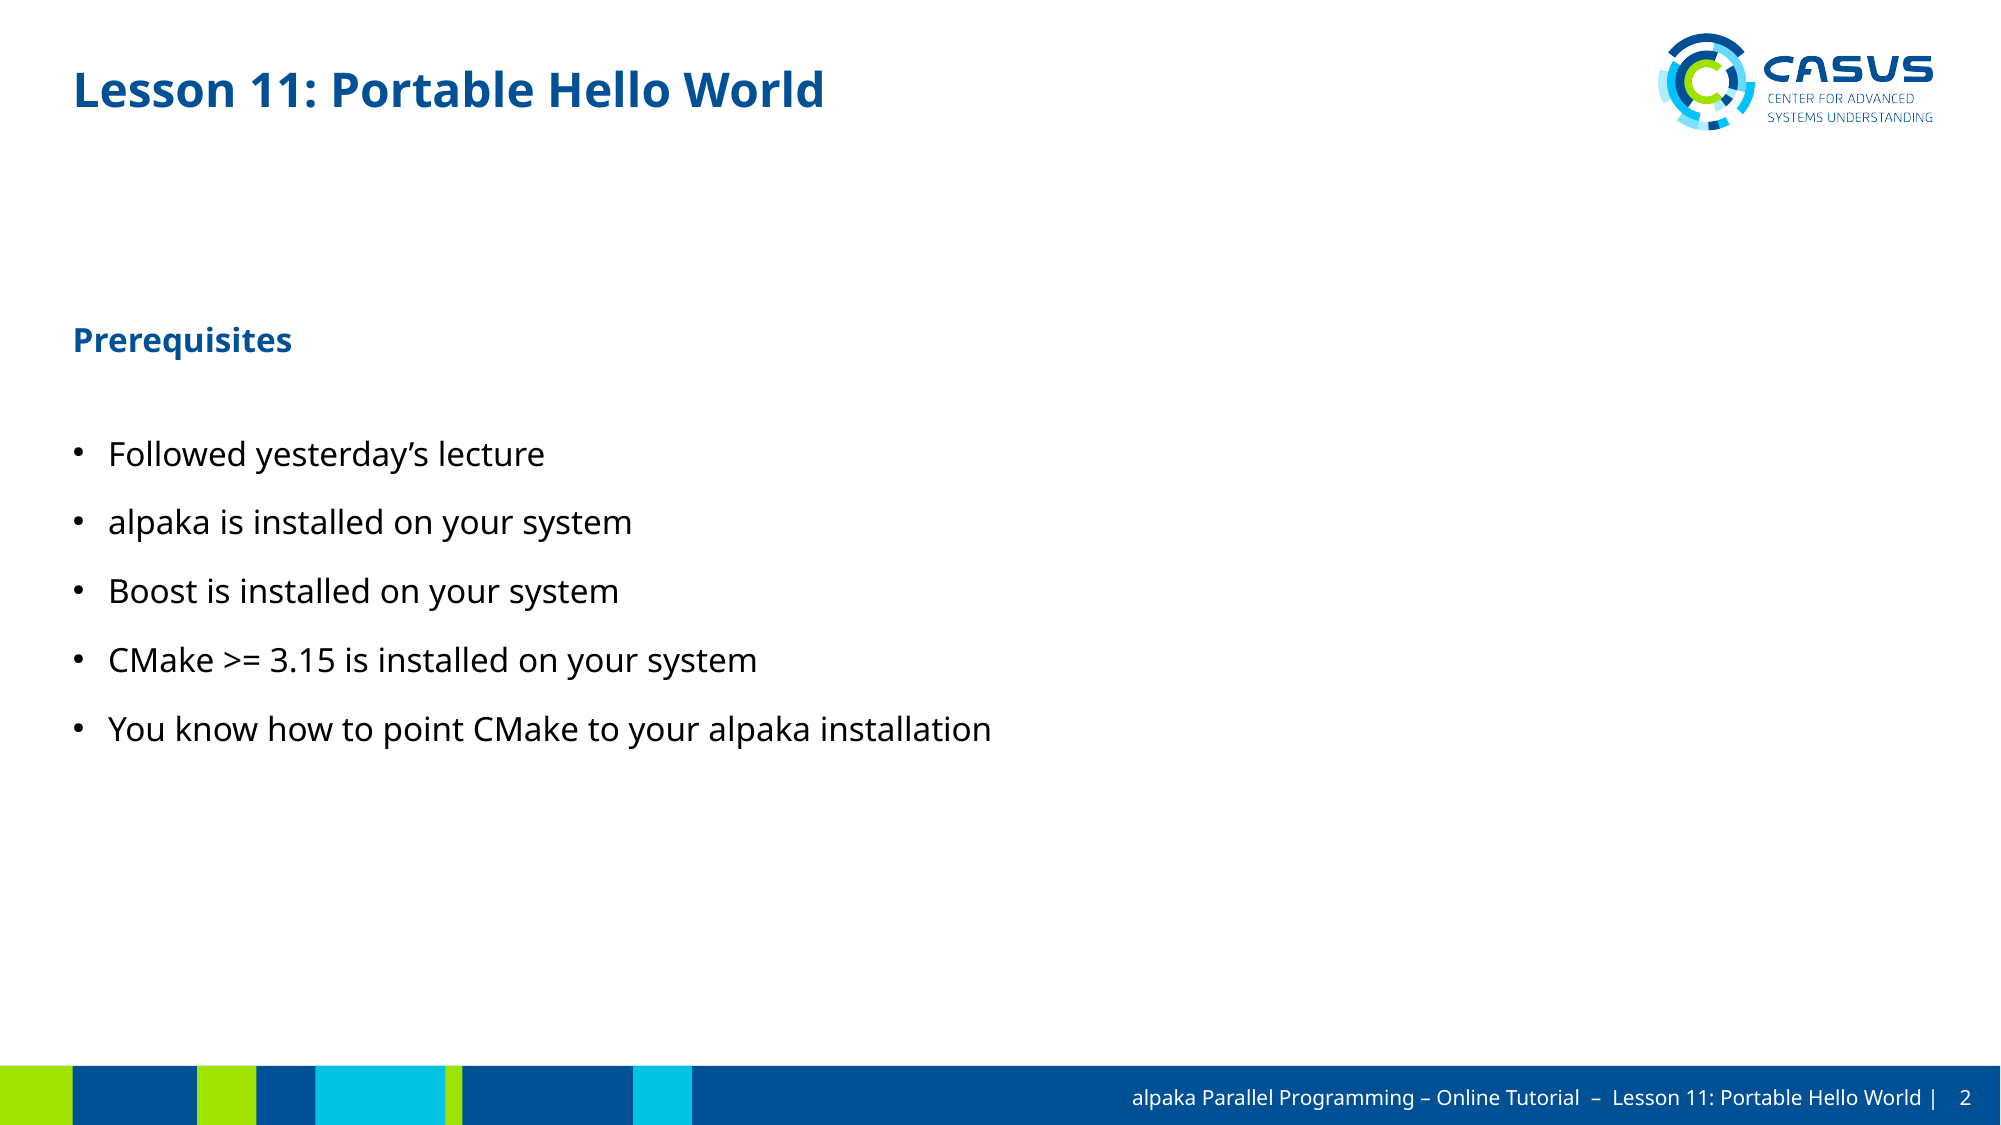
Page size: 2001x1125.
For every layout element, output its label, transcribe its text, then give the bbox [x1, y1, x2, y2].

list Prerequisites Followed yesterday’s lecture alpaka is installed on your system Boost is installed on your system CMake >= 3.15 is installed on your system You know how to point CMake to your alpaka installation [72, 316, 1620, 979]
title Lesson 11: Portable Hello World [72, 54, 1620, 123]
picture [1658, 33, 1933, 131]
